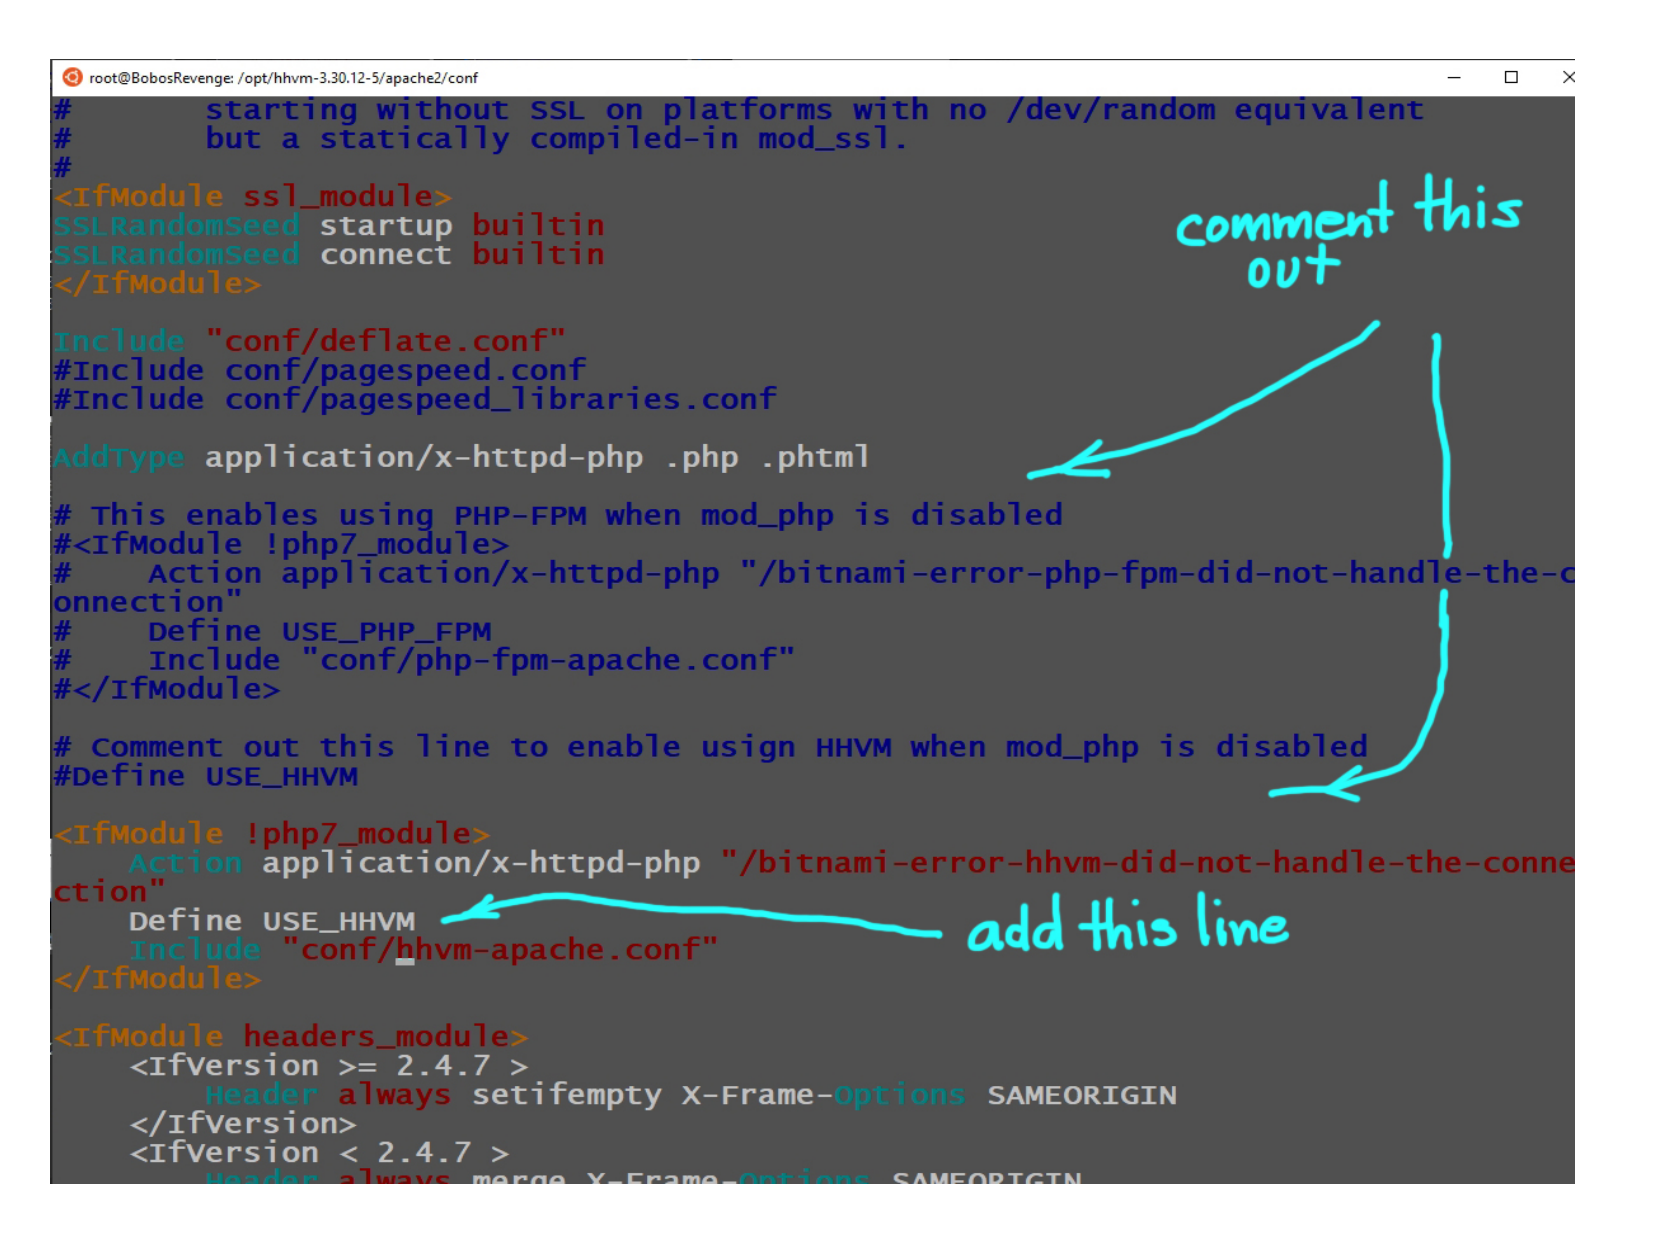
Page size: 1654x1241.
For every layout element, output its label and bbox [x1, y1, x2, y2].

picture [50, 59, 1576, 1184]
